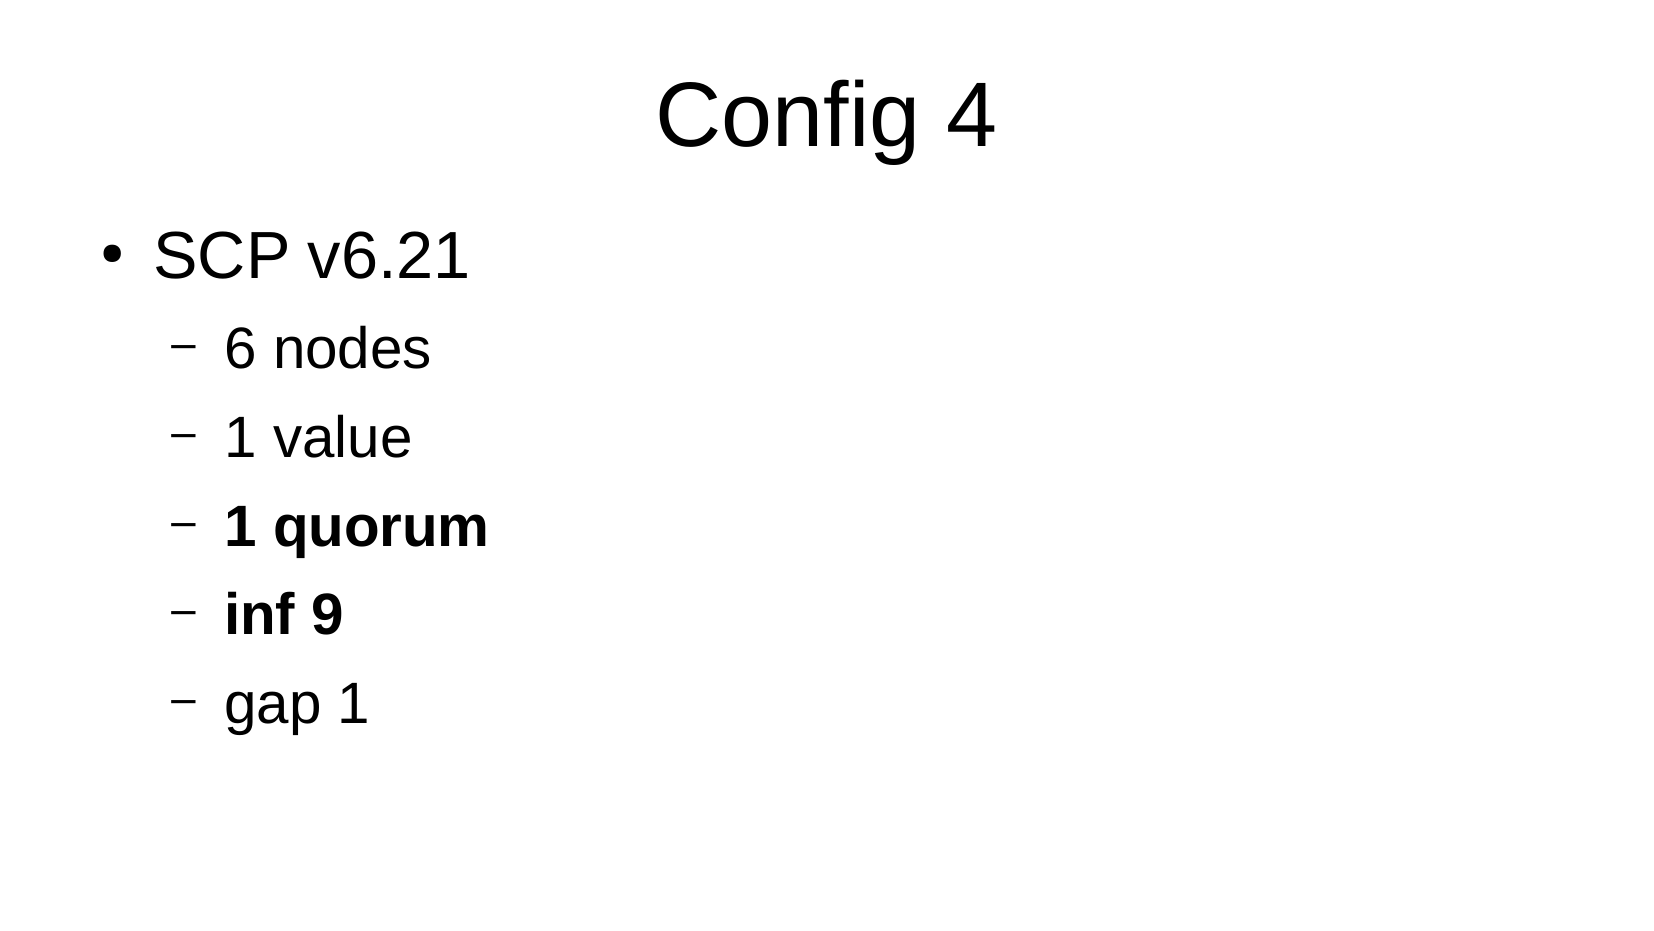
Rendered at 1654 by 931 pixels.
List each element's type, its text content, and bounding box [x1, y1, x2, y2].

list SCP v6.21 6 nodes 1 value 1 quorum inf 9 gap 1 [82, 217, 1571, 758]
title Config 4 [82, 37, 1571, 193]
